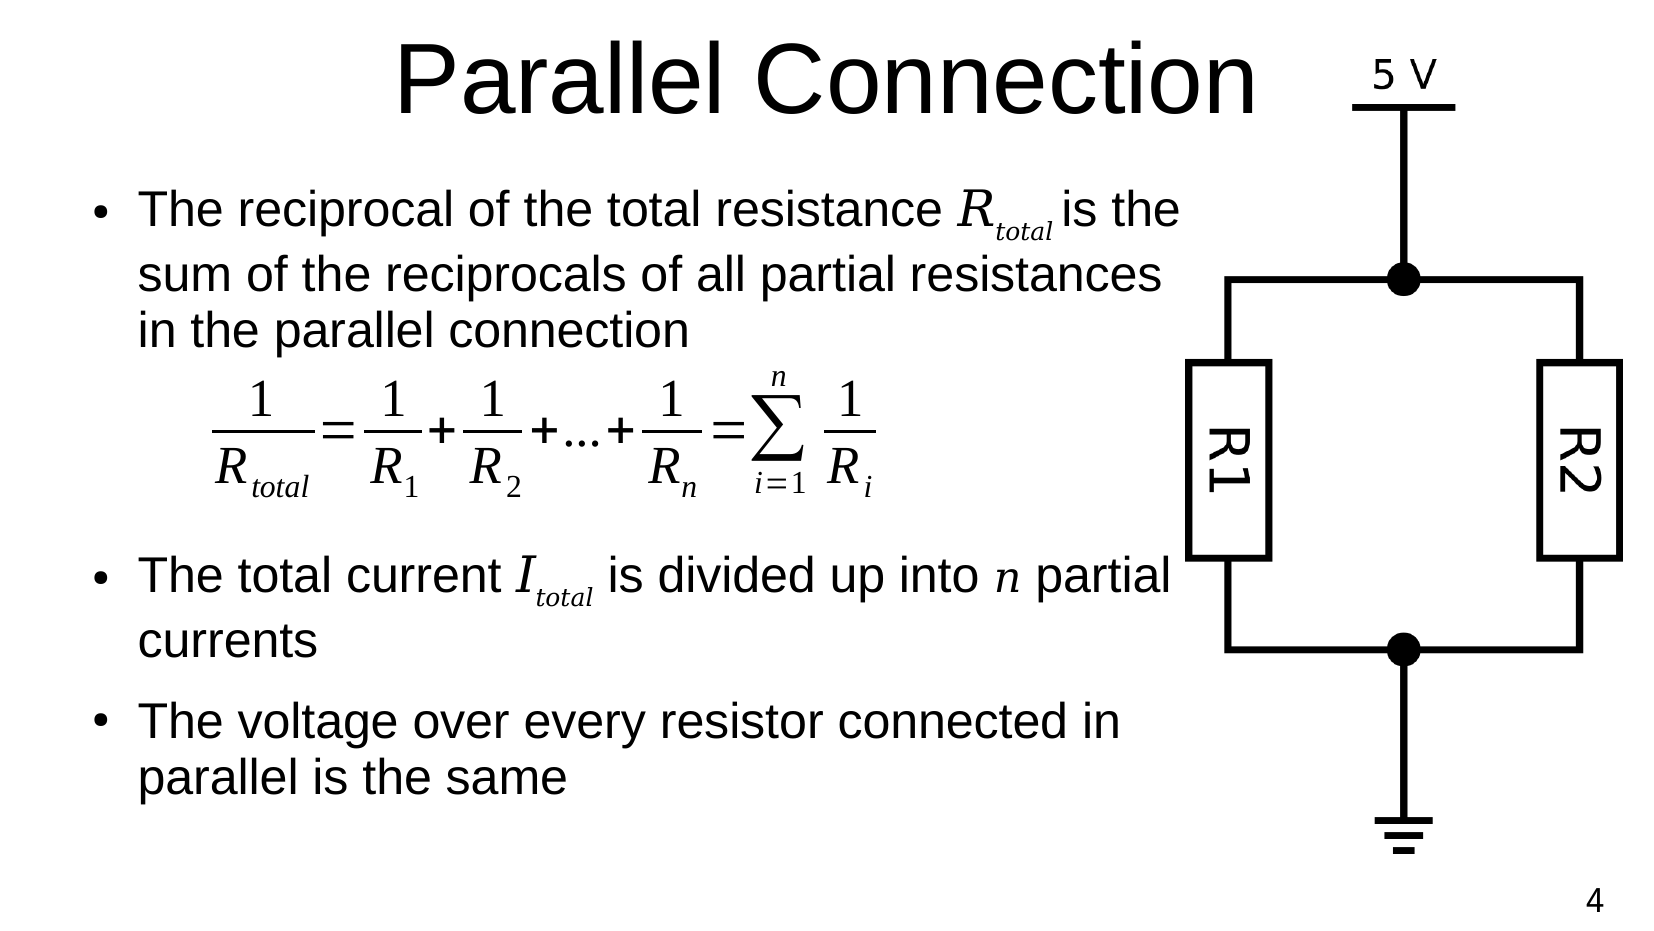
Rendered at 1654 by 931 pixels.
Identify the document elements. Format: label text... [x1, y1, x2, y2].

chart [195, 356, 891, 503]
list The reciprocal of the total resistance Rtotal is the sum of the reciprocals of all partial resistances in the parallel connection The total current Itotal is divided up into n partial currents The voltage over every resistor connected in parallel is the same [76, 180, 1185, 811]
picture [1185, 59, 1623, 854]
title Parallel Connection [82, 1, 1571, 157]
